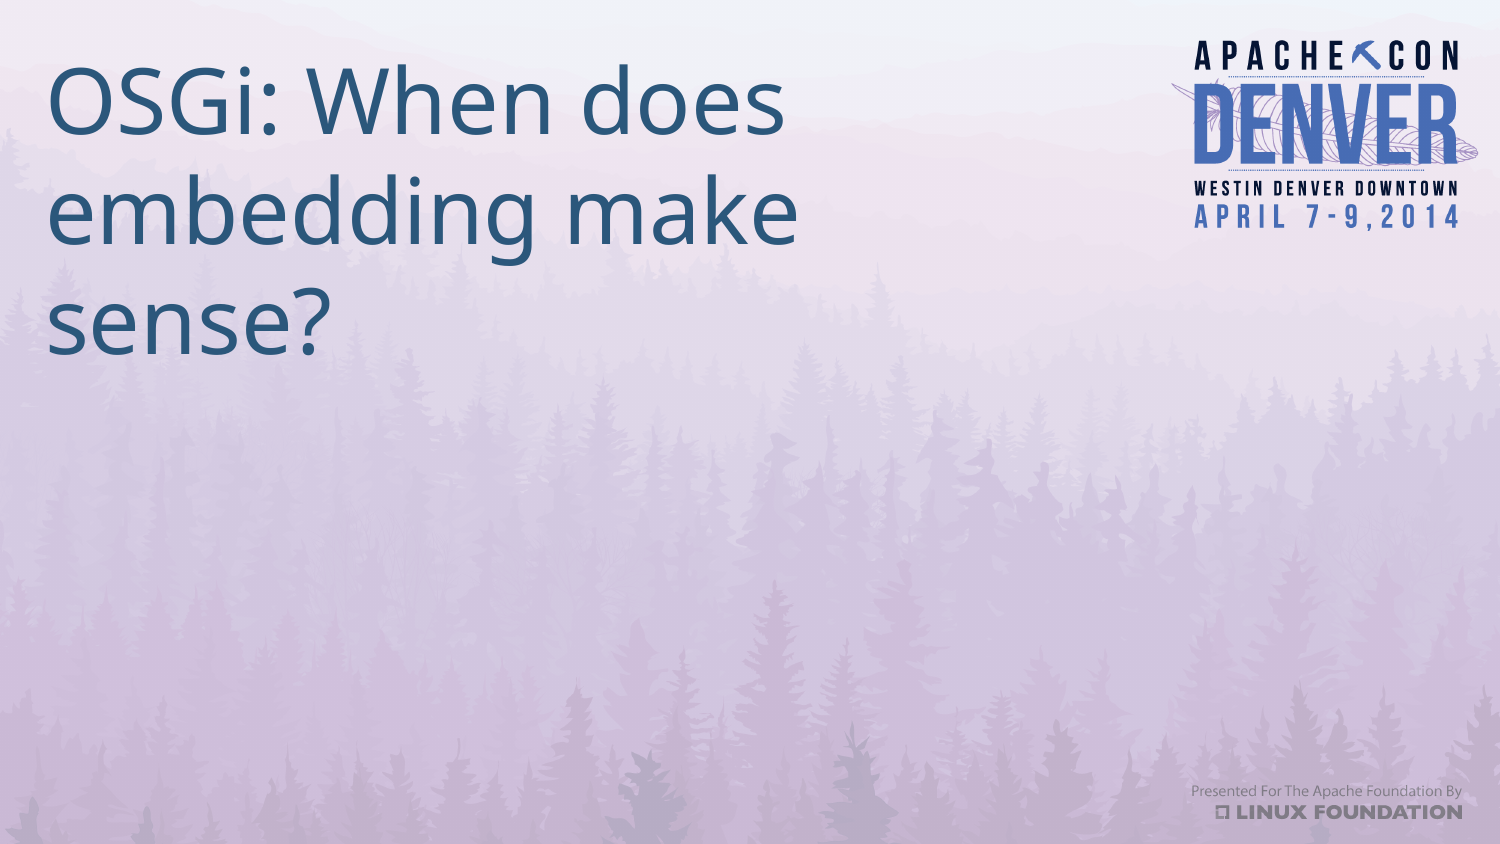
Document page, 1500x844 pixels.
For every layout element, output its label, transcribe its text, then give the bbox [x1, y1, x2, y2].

text_box OSGi: When does embedding make sense? [30, 35, 1096, 136]
picture [0, 0, 1500, 844]
